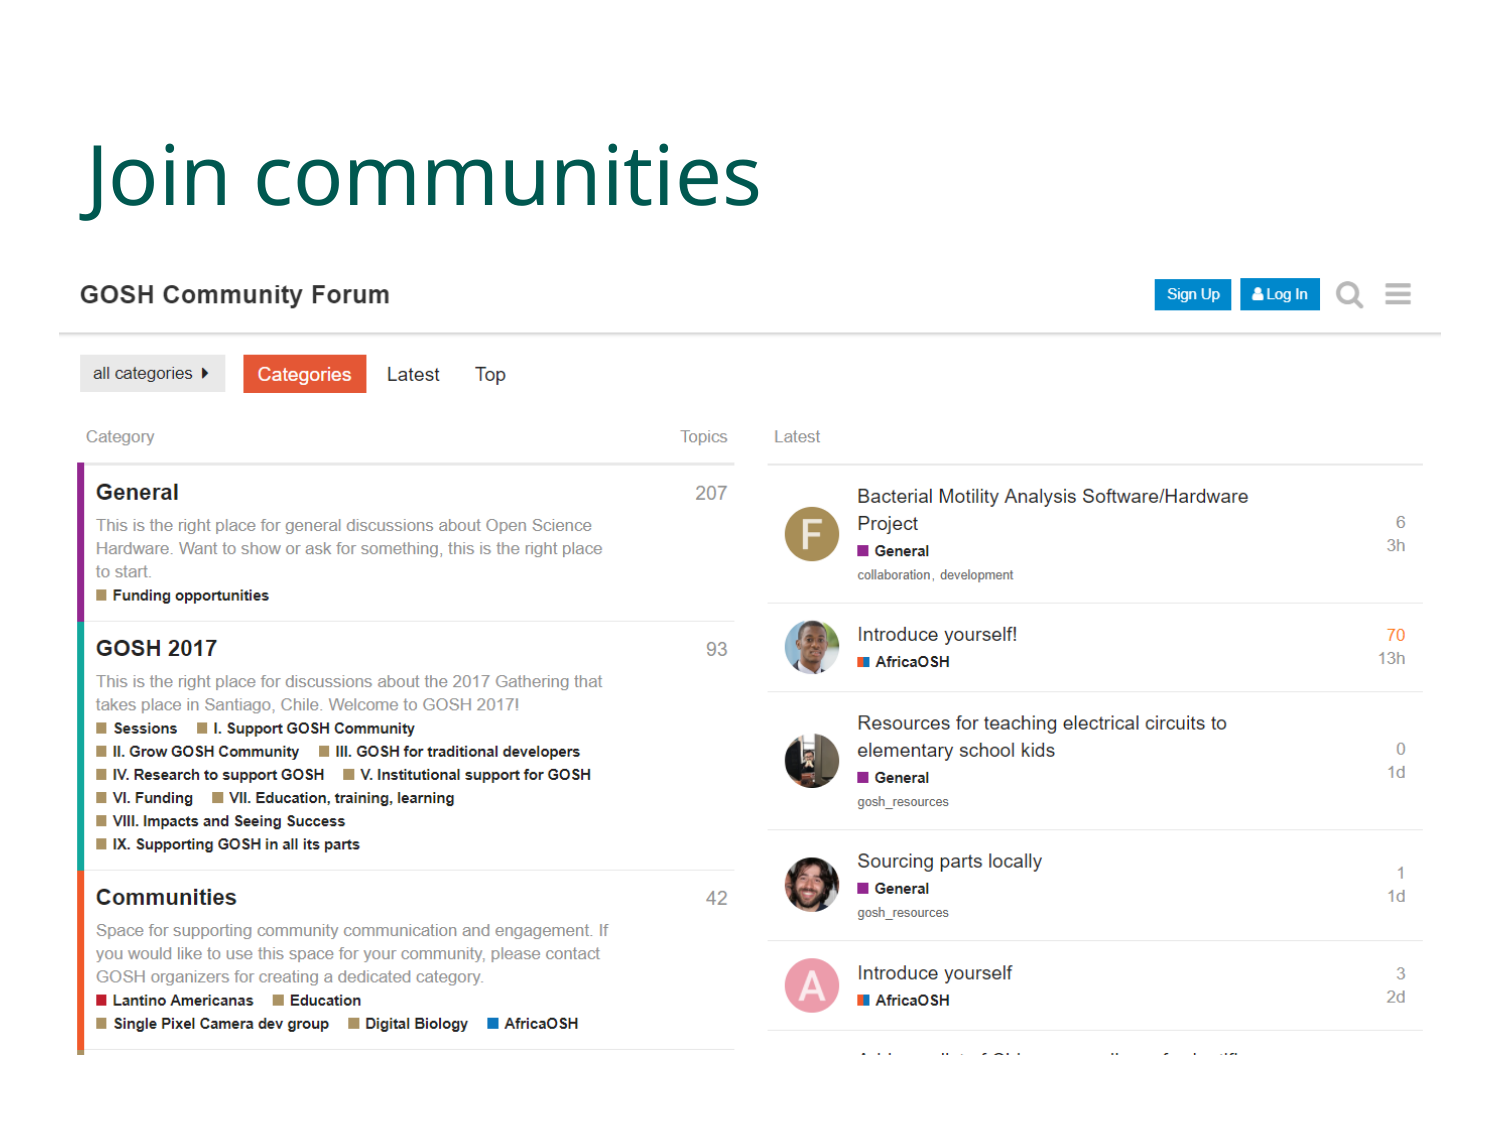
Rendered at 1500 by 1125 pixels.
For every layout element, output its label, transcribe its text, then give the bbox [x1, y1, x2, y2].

text_box Join communities [71, 61, 1157, 262]
picture [59, 262, 1441, 1055]
